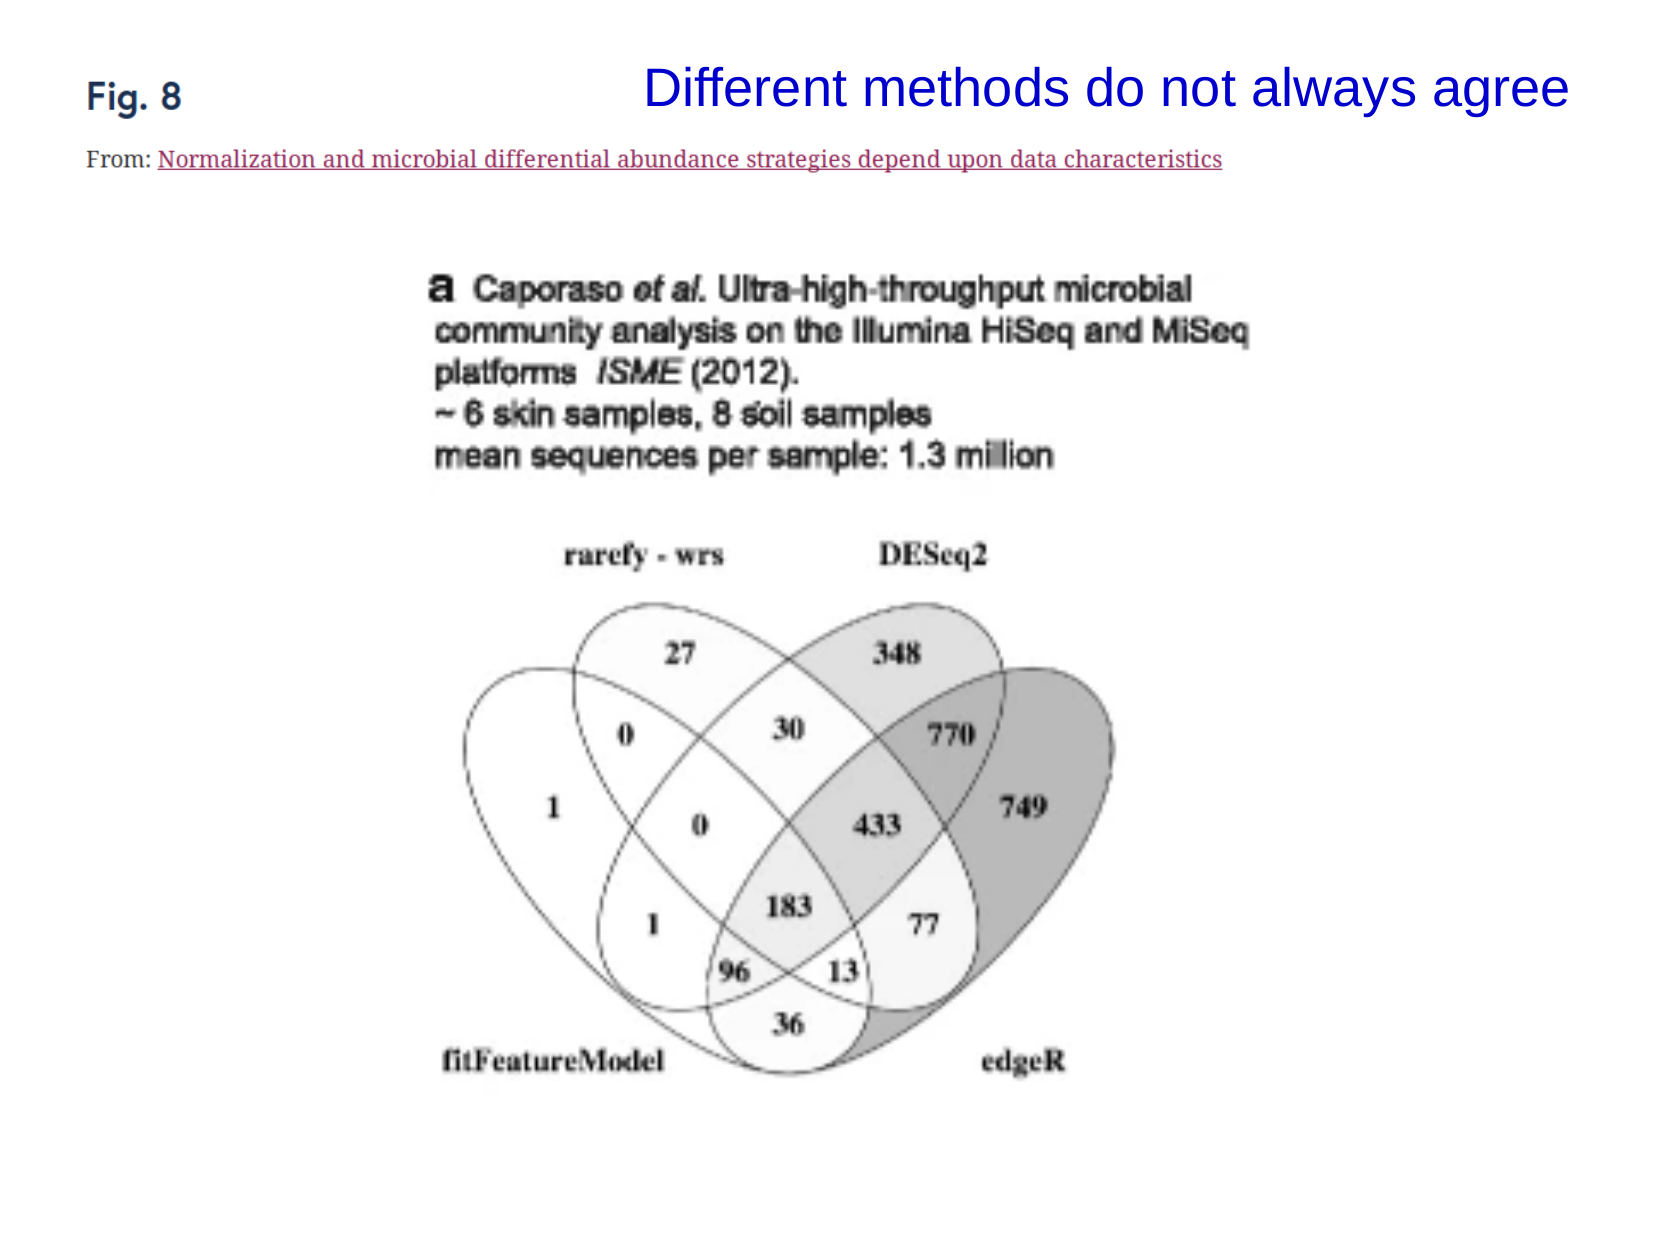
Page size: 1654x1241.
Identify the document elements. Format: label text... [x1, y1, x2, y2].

picture [316, 237, 1321, 1129]
picture [40, 61, 1614, 183]
text_box Different methods do not always agree [630, 45, 1626, 125]
